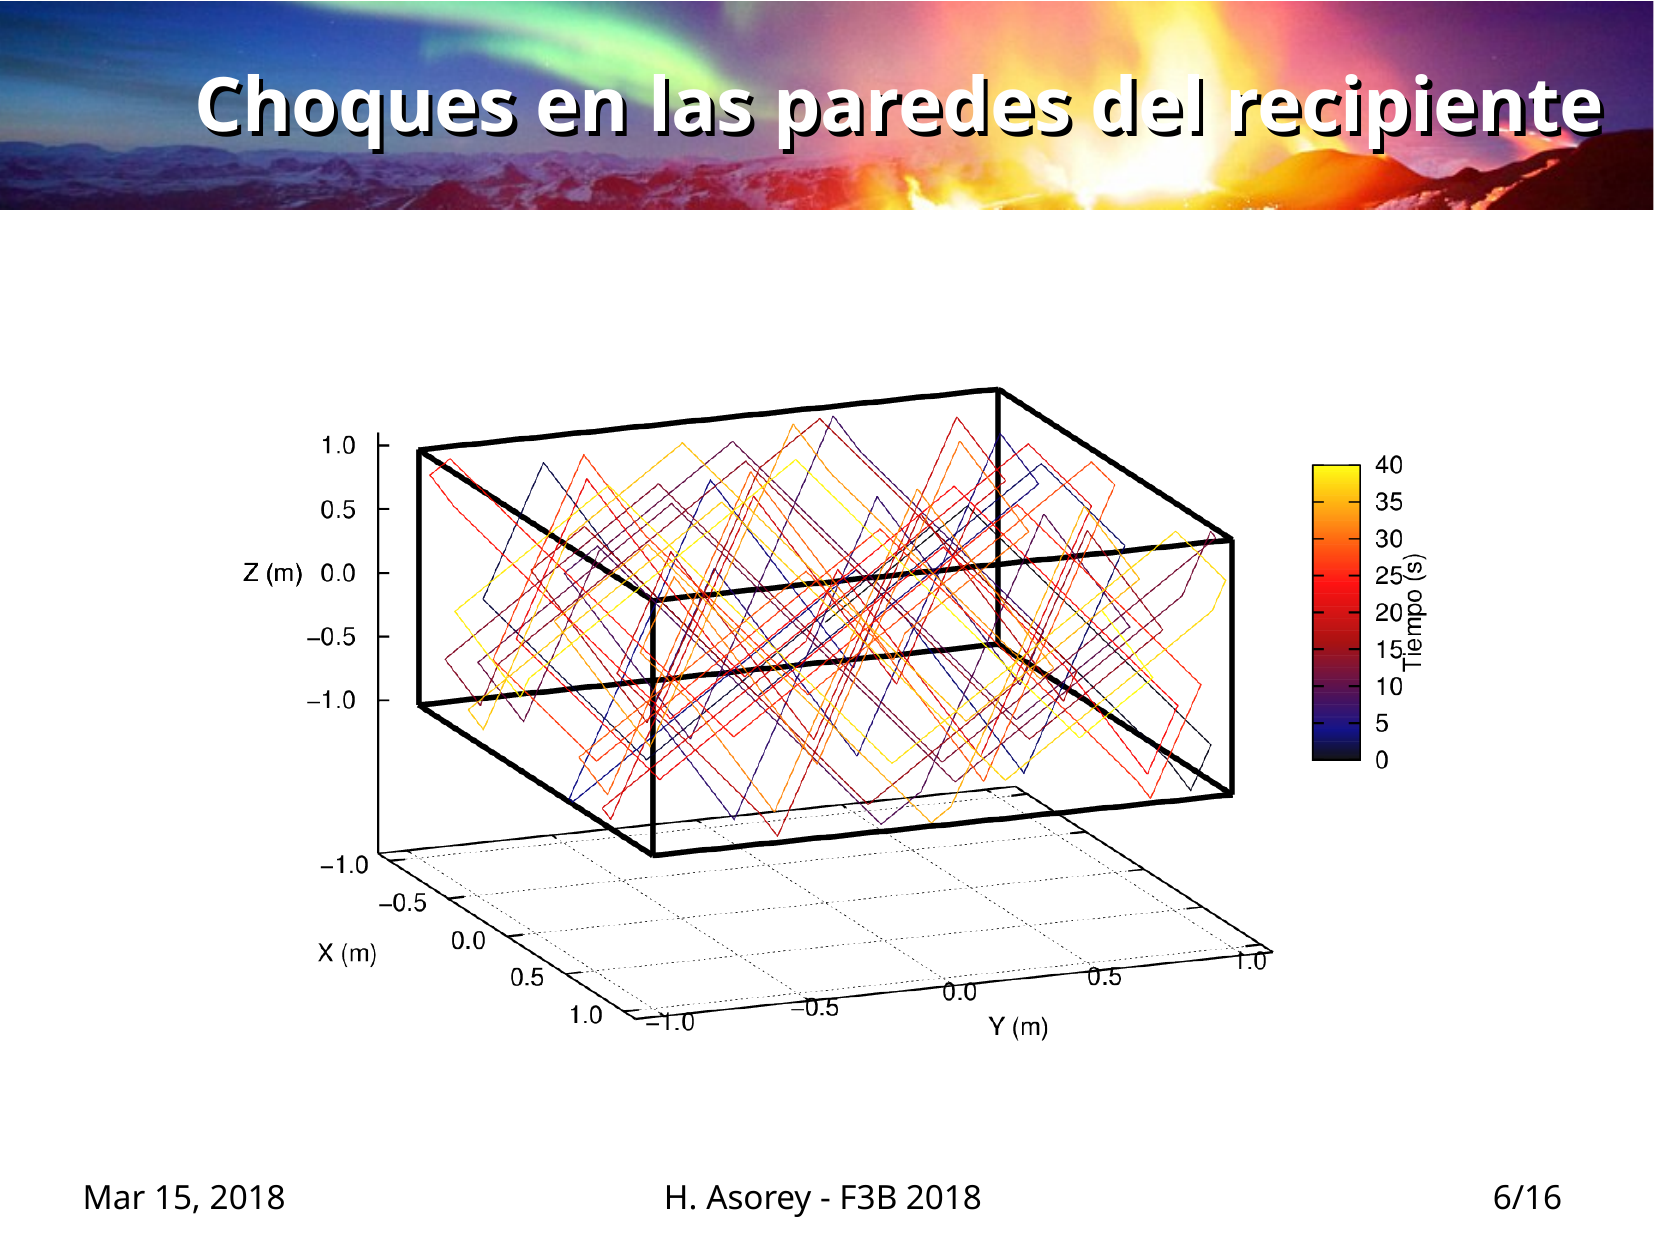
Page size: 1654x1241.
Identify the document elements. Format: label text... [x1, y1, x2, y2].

picture [182, 254, 1468, 1156]
title Choques en las paredes del recipiente [45, 15, 1606, 191]
picture [0, 1, 1654, 210]
